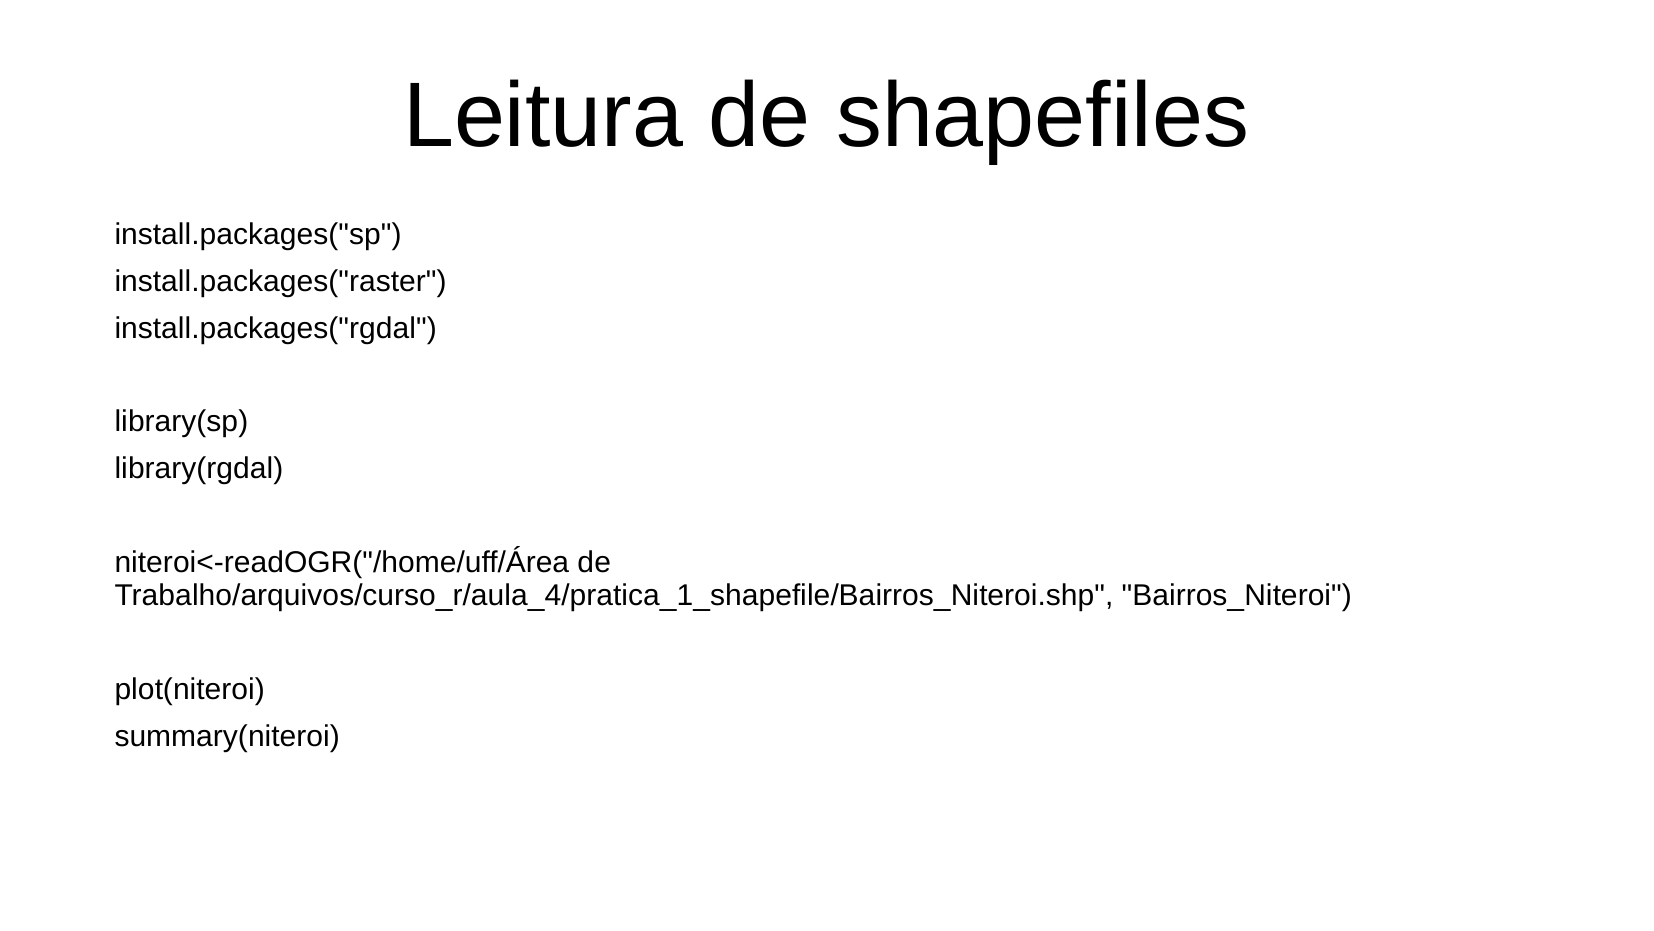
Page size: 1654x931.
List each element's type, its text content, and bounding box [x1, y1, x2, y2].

list install.packages("sp") install.packages("raster") install.packages("rgdal") library(sp) library(rgdal) niteroi<-readOGR("/home/uff/Área de Trabalho/arquivos/curso_r/aula_4/pratica_1_shapefile/Bairros_Niteroi.shp", "Bairros_Niteroi") plot(niteroi) summary(niteroi) [82, 217, 1571, 758]
title Leitura de shapefiles [82, 37, 1571, 193]
